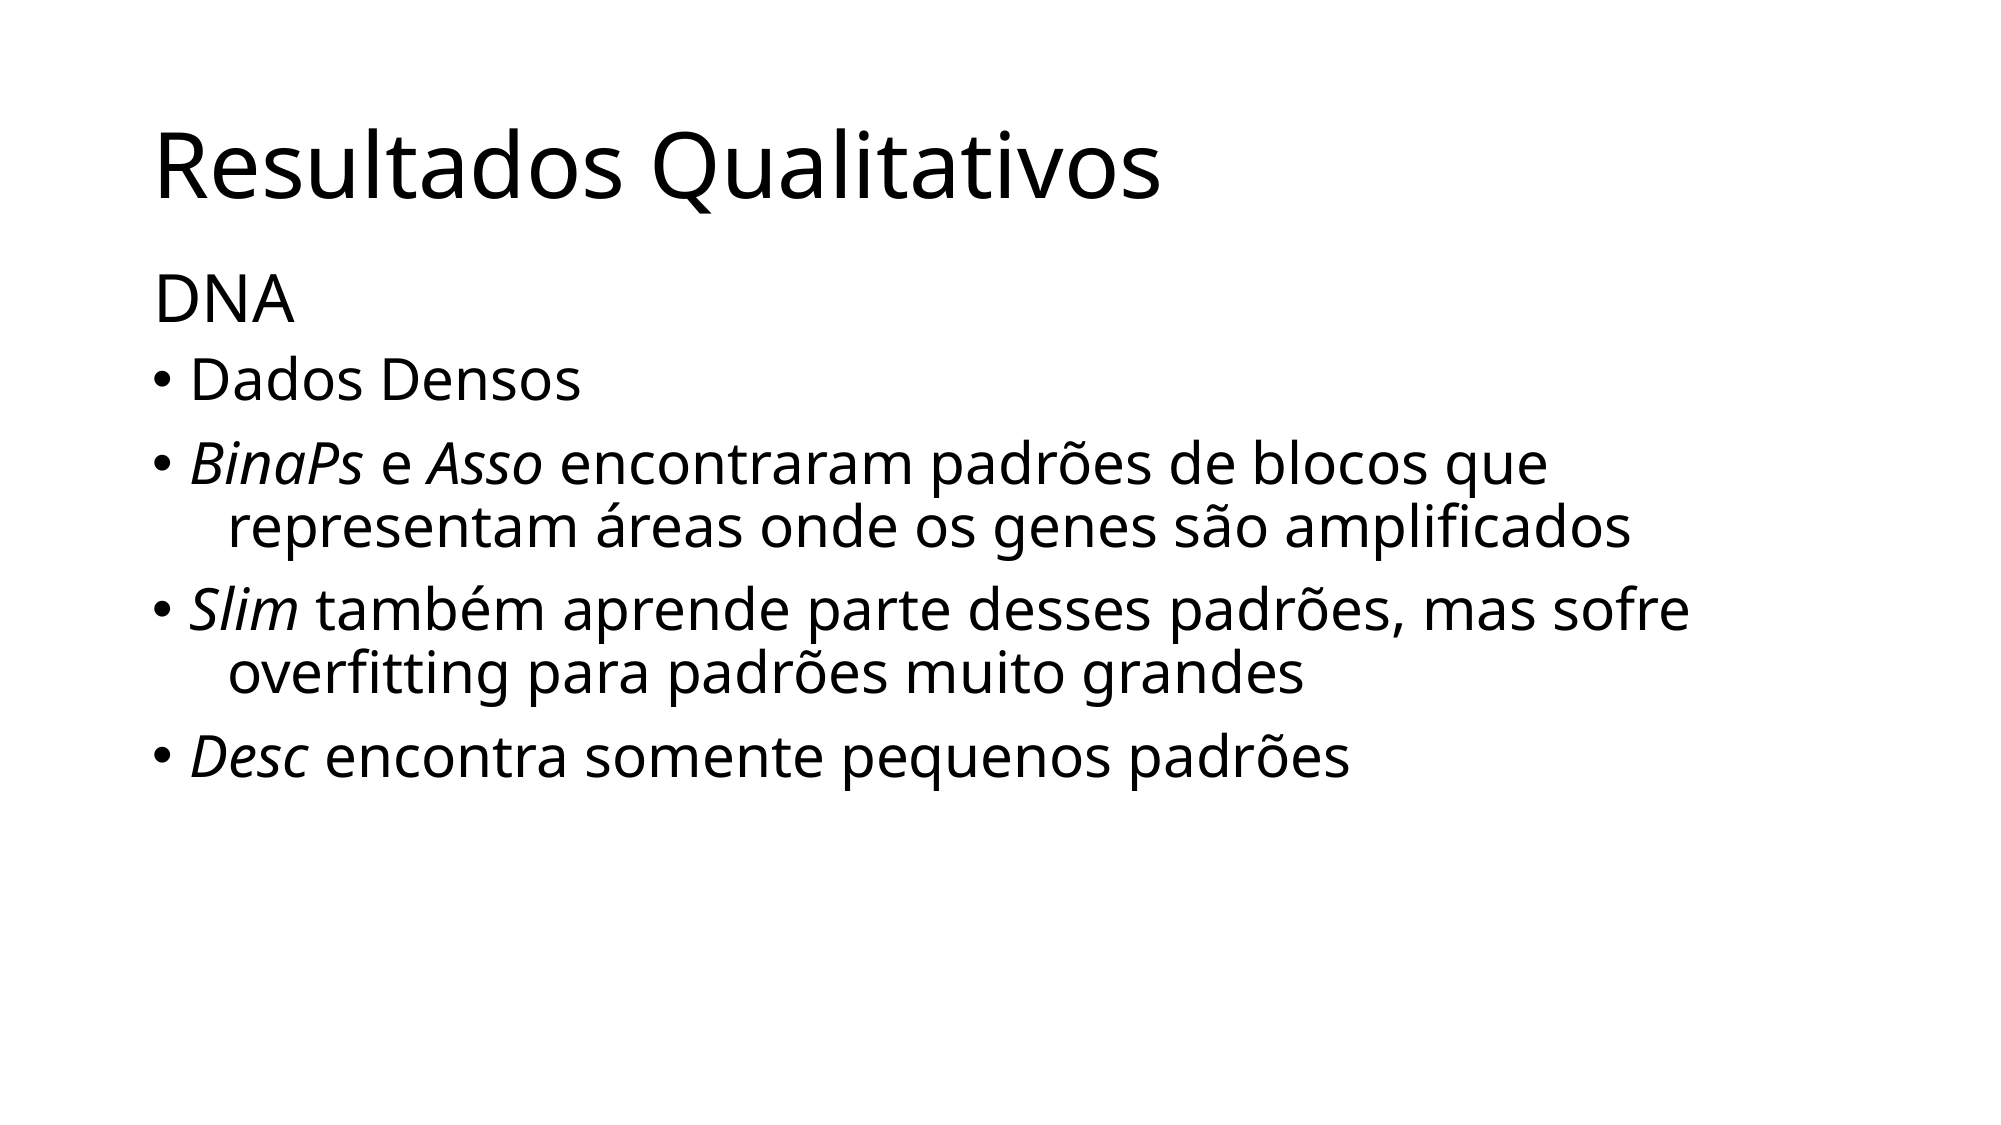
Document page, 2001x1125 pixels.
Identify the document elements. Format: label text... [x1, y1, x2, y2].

title Resultados Qualitativos [137, 59, 1863, 278]
list Dados Densos BinaPs e Asso encontraram padrões de blocos que representam áreas onde os genes são amplificados Slim também aprende parte desses padrões, mas sofre overfitting para padrões muito grandes Desc encontra somente pequenos padrões [137, 342, 1863, 1014]
text_box DNA [138, 256, 1865, 346]
